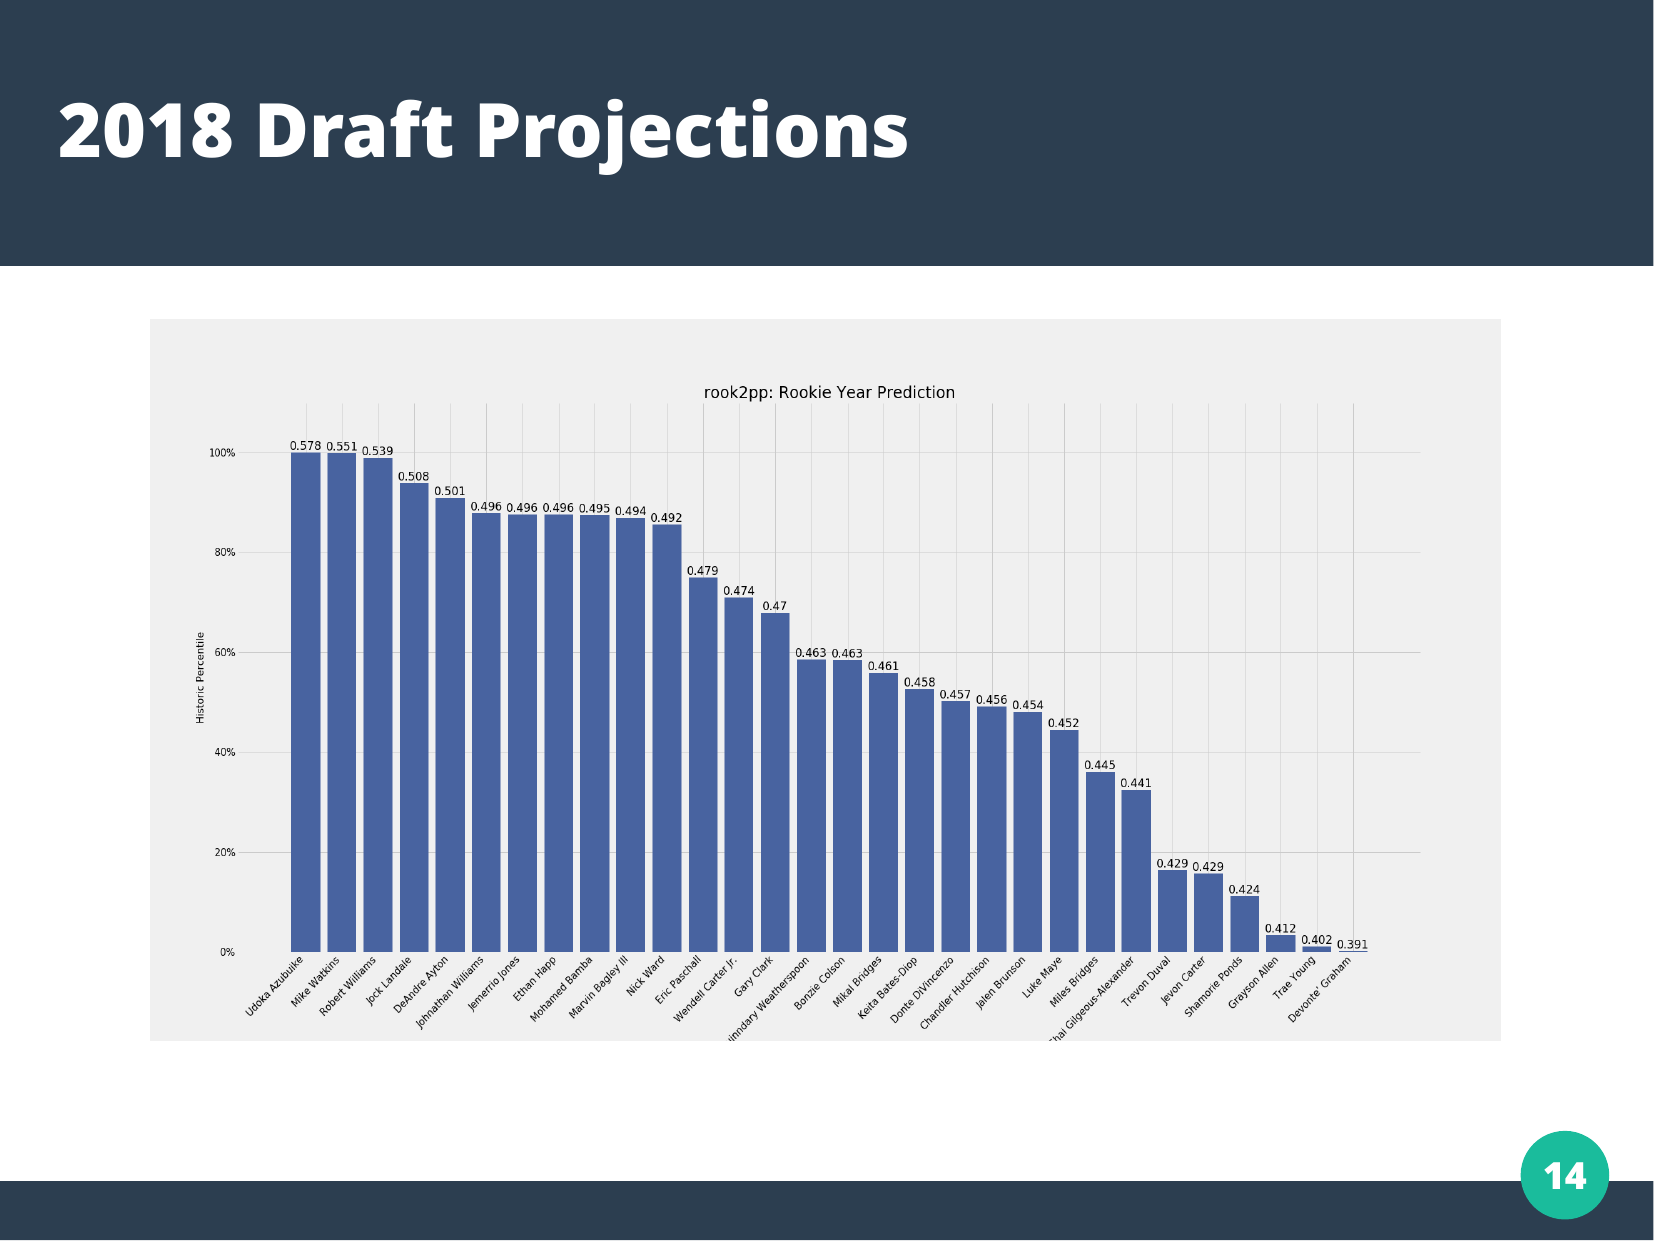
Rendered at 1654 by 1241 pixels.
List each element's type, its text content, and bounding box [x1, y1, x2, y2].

title 2018 Draft Projections [58, 49, 1595, 207]
picture [150, 319, 1501, 1041]
